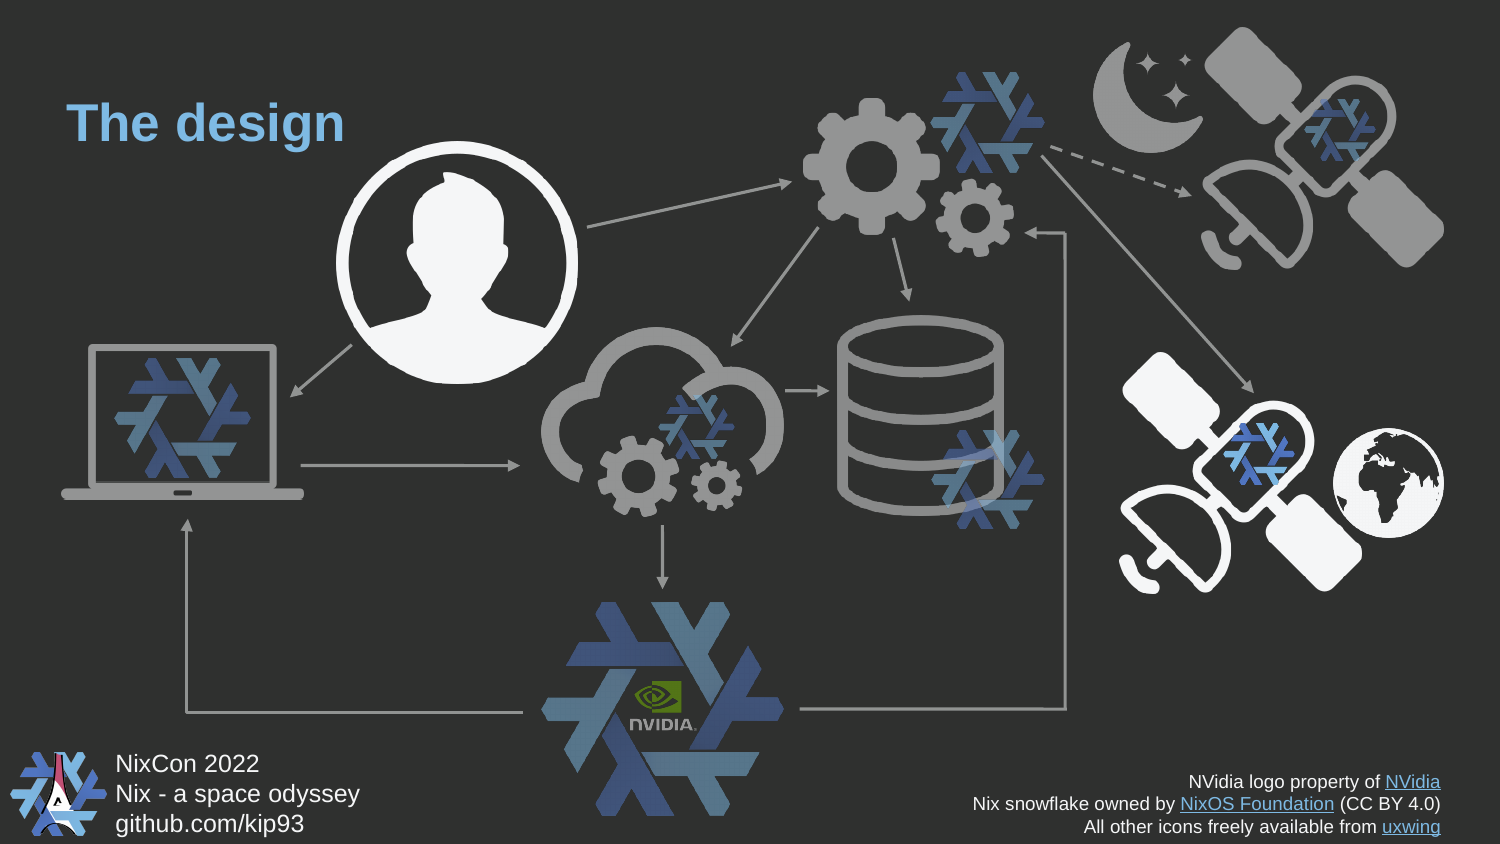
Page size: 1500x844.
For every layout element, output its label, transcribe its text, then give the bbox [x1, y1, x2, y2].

picture [1119, 352, 1444, 594]
picture [336, 141, 784, 517]
picture [61, 344, 304, 500]
title The design [1444, 72, 1449, 167]
picture [1093, 27, 1444, 270]
picture [10, 752, 107, 836]
title The design [1045, 72, 1201, 167]
picture [541, 602, 784, 816]
picture [803, 72, 1045, 257]
picture [837, 315, 1045, 529]
text_box NVidia logo property of NVidia Nix snowflake owned by NixOS Foundation (CC BY 4.0) All other icons freely available from uxwing [403, 754, 1456, 844]
title The design [51, 72, 930, 167]
